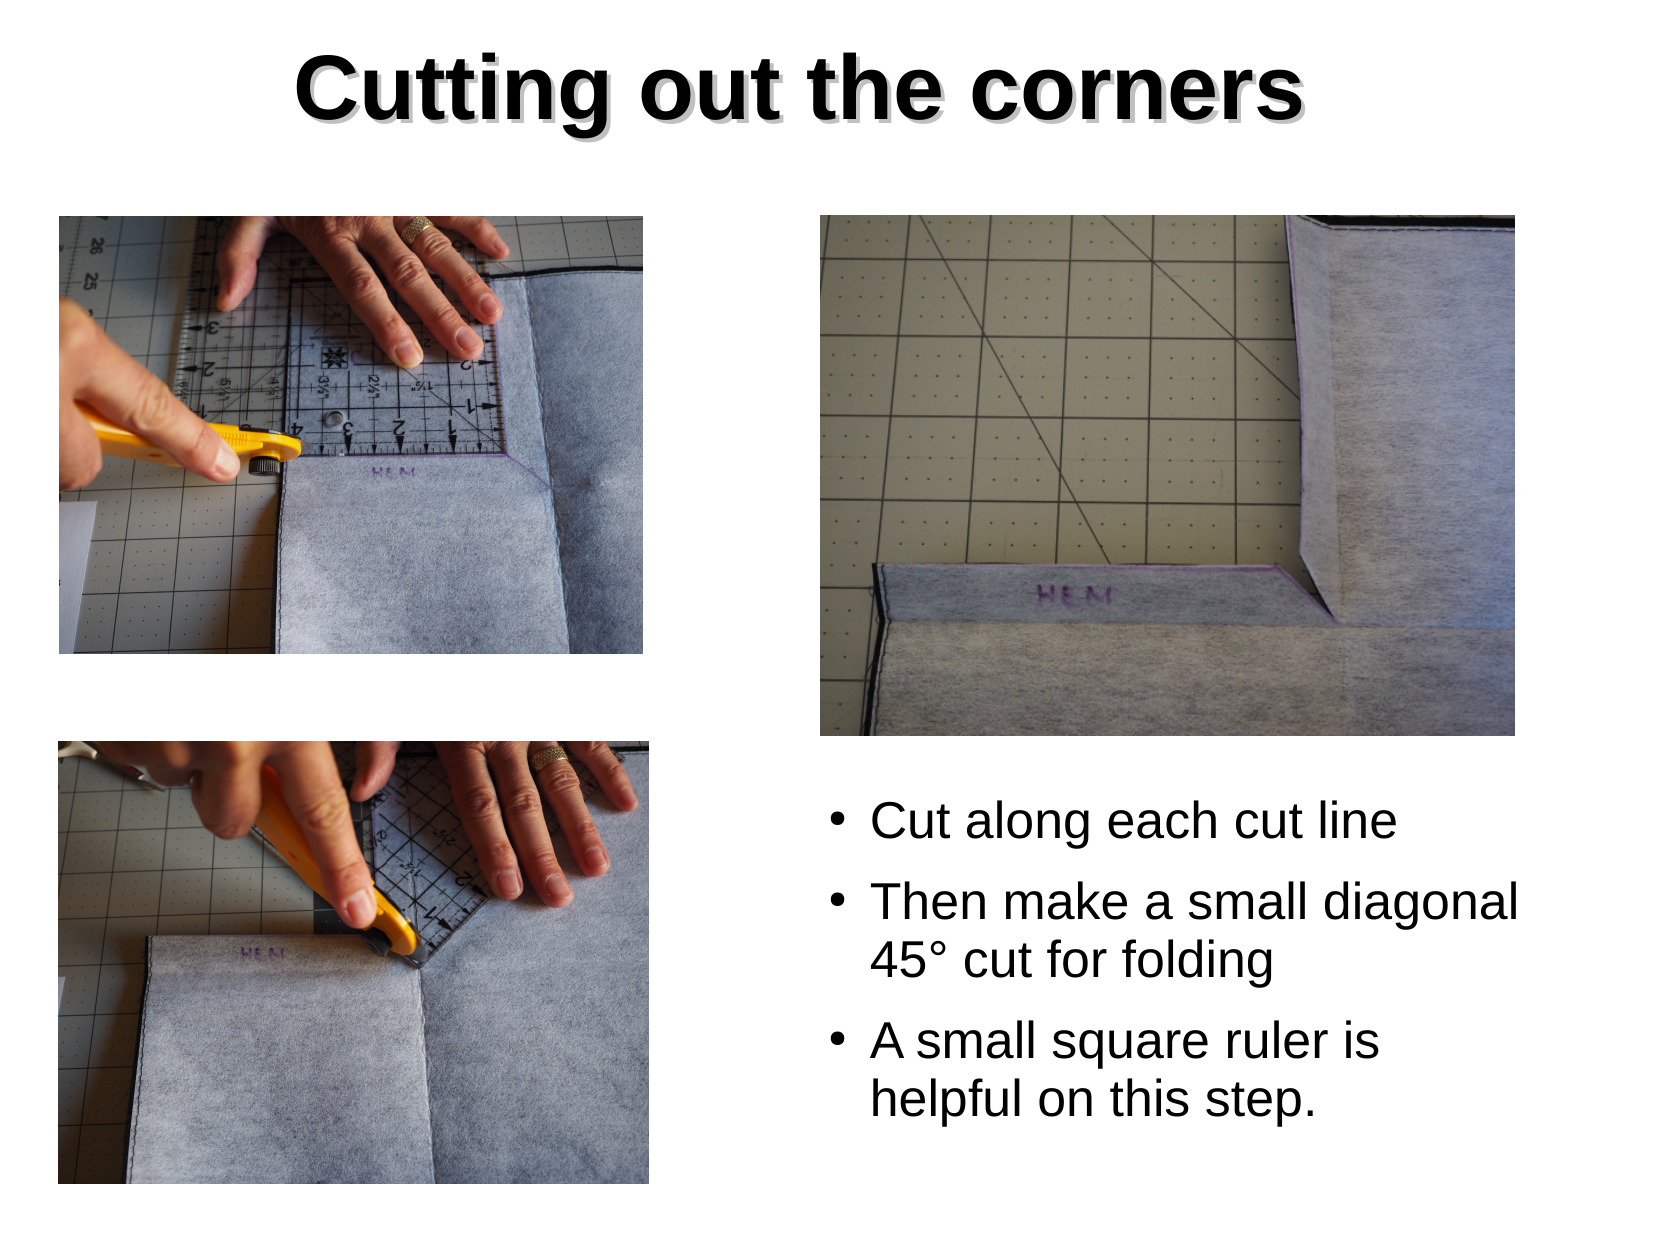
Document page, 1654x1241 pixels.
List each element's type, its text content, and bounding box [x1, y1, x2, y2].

picture [820, 215, 1515, 736]
picture [58, 741, 649, 1184]
picture [59, 216, 643, 654]
title Cutting out the corners [55, 36, 1545, 140]
list Cut along each cut line Then make a small diagonal 45° cut for folding A small square ruler is helpful on this step. [814, 791, 1541, 1135]
